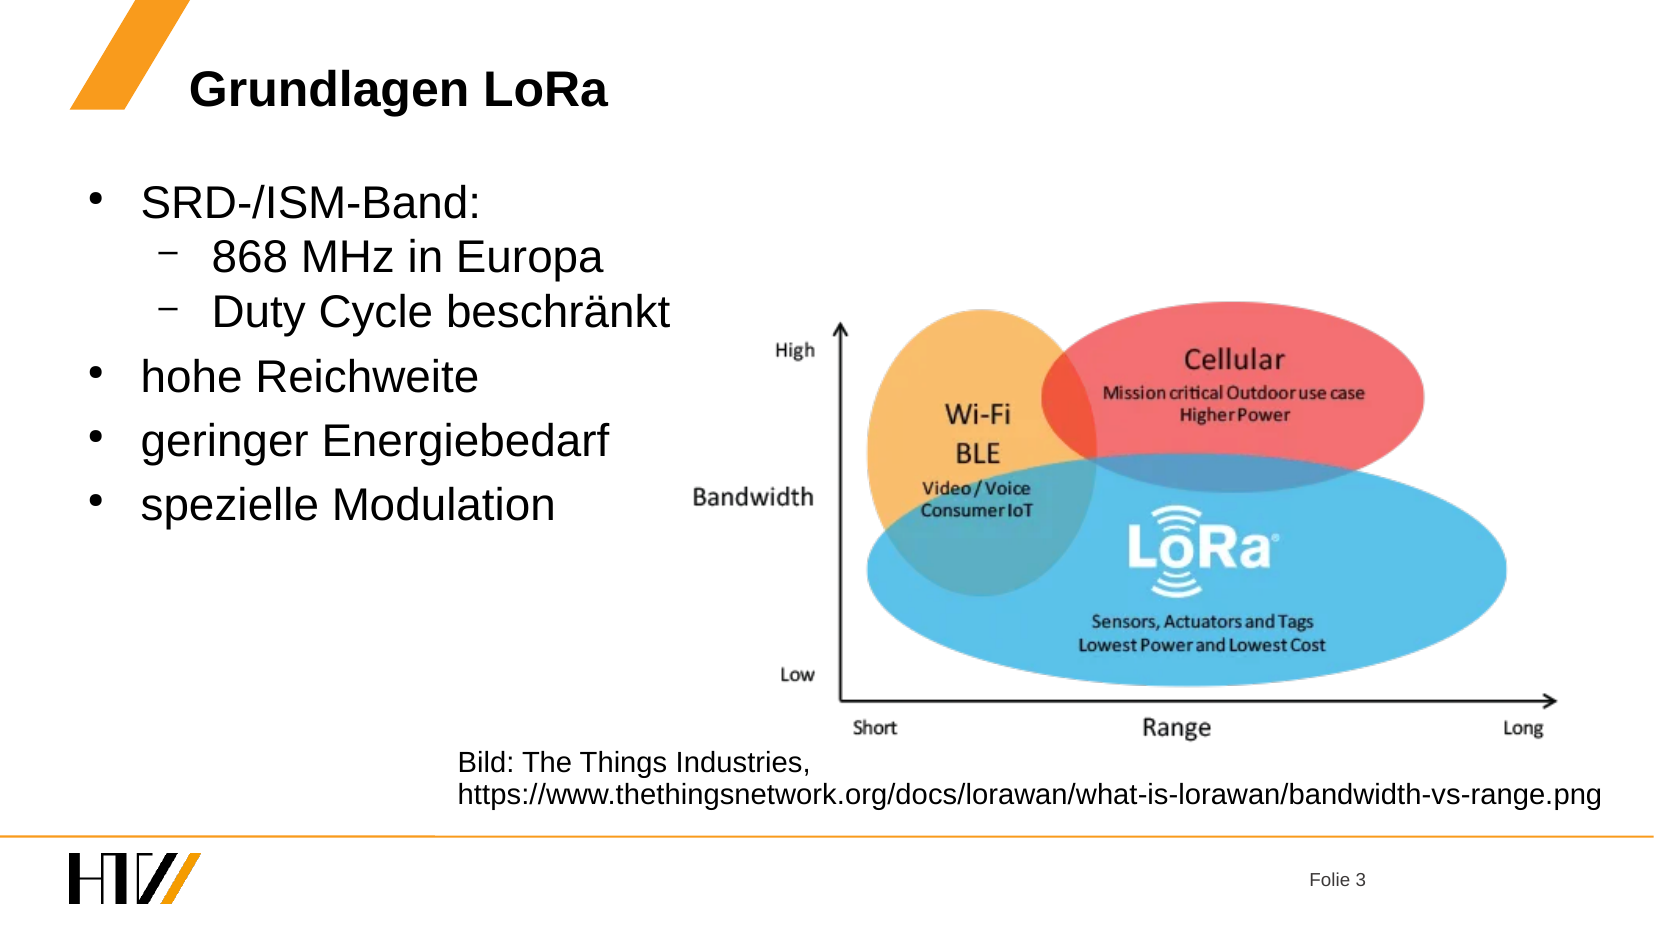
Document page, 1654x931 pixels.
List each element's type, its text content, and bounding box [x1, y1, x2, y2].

picture [69, 853, 201, 904]
list SRD-/ISM-Band: 868 MHz in Europa Duty Cycle beschränkt hohe Reichweite geringer Energiebedarf spezielle Modulation [69, 185, 709, 657]
picture [679, 295, 1565, 738]
title Grundlagen LoRa [188, 32, 1574, 118]
text_box Bild: The Things Industries, https://www.thethingsnetwork.org/docs/lorawan/what-is-lorawan/bandwidth-vs-range.png [442, 738, 1625, 819]
slide_number Folie <Foliennummer> [1281, 853, 1395, 904]
